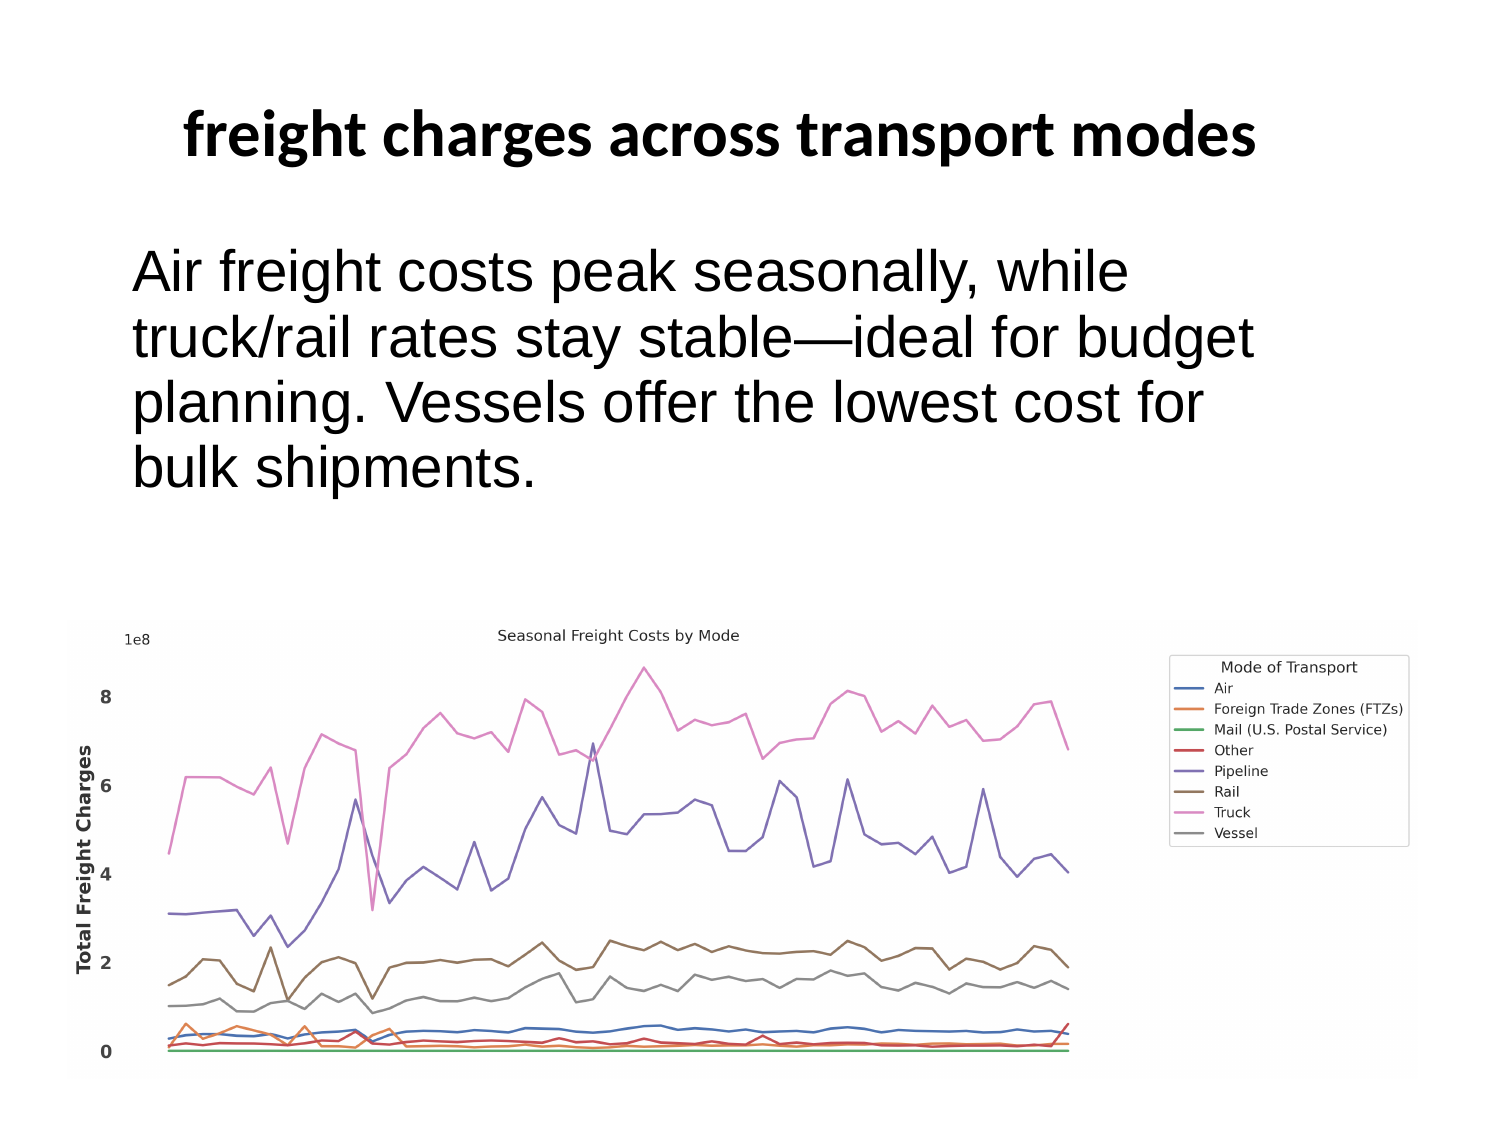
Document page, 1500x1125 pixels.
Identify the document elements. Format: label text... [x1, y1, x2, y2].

title freight charges across transport modes [45, 46, 1396, 234]
text_box Air freight costs peak seasonally, while truck/rail rates stay stable—ideal for budget planning. Vessels offer the lowest cost for bulk shipments. [117, 231, 1298, 507]
picture [67, 620, 1418, 1079]
